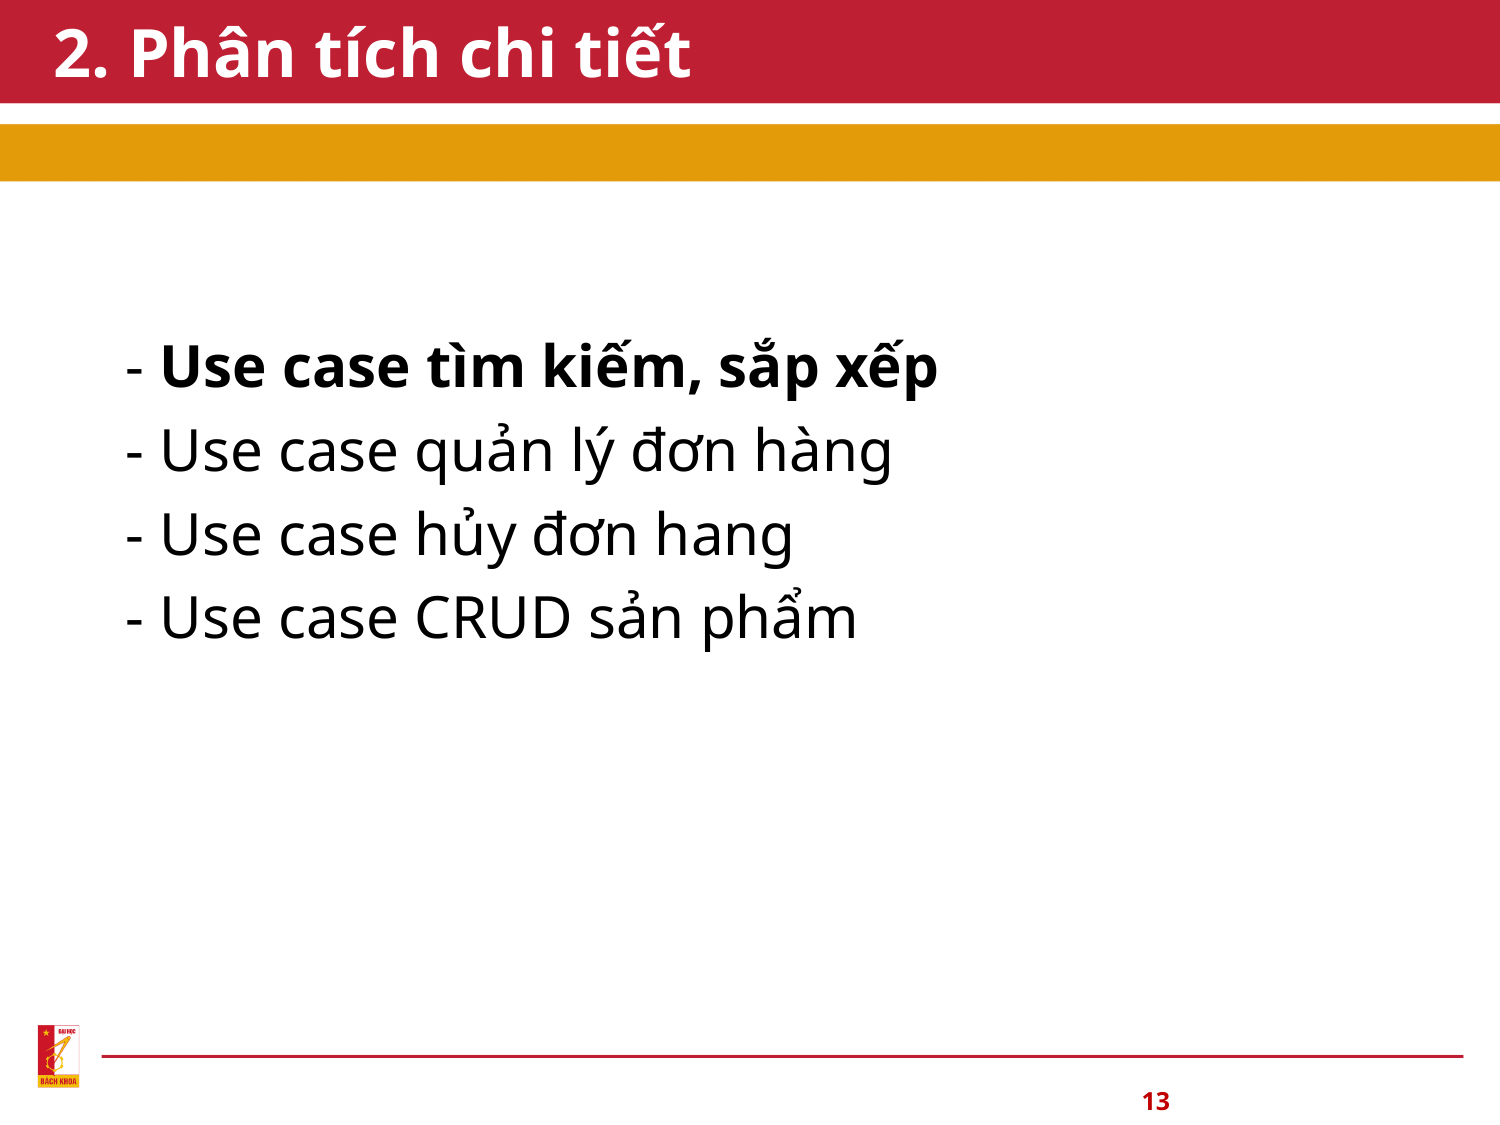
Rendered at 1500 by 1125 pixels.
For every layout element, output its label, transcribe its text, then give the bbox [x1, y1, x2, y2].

list - Use case tìm kiếm, sắp xếp - Use case quản lý đơn hàng - Use case hủy đơn hang - Use case CRUD sản phẩm [110, 329, 1355, 1044]
text_box [1126, 1078, 1465, 1125]
title 2. Phân tích chi tiết [38, 12, 1462, 87]
